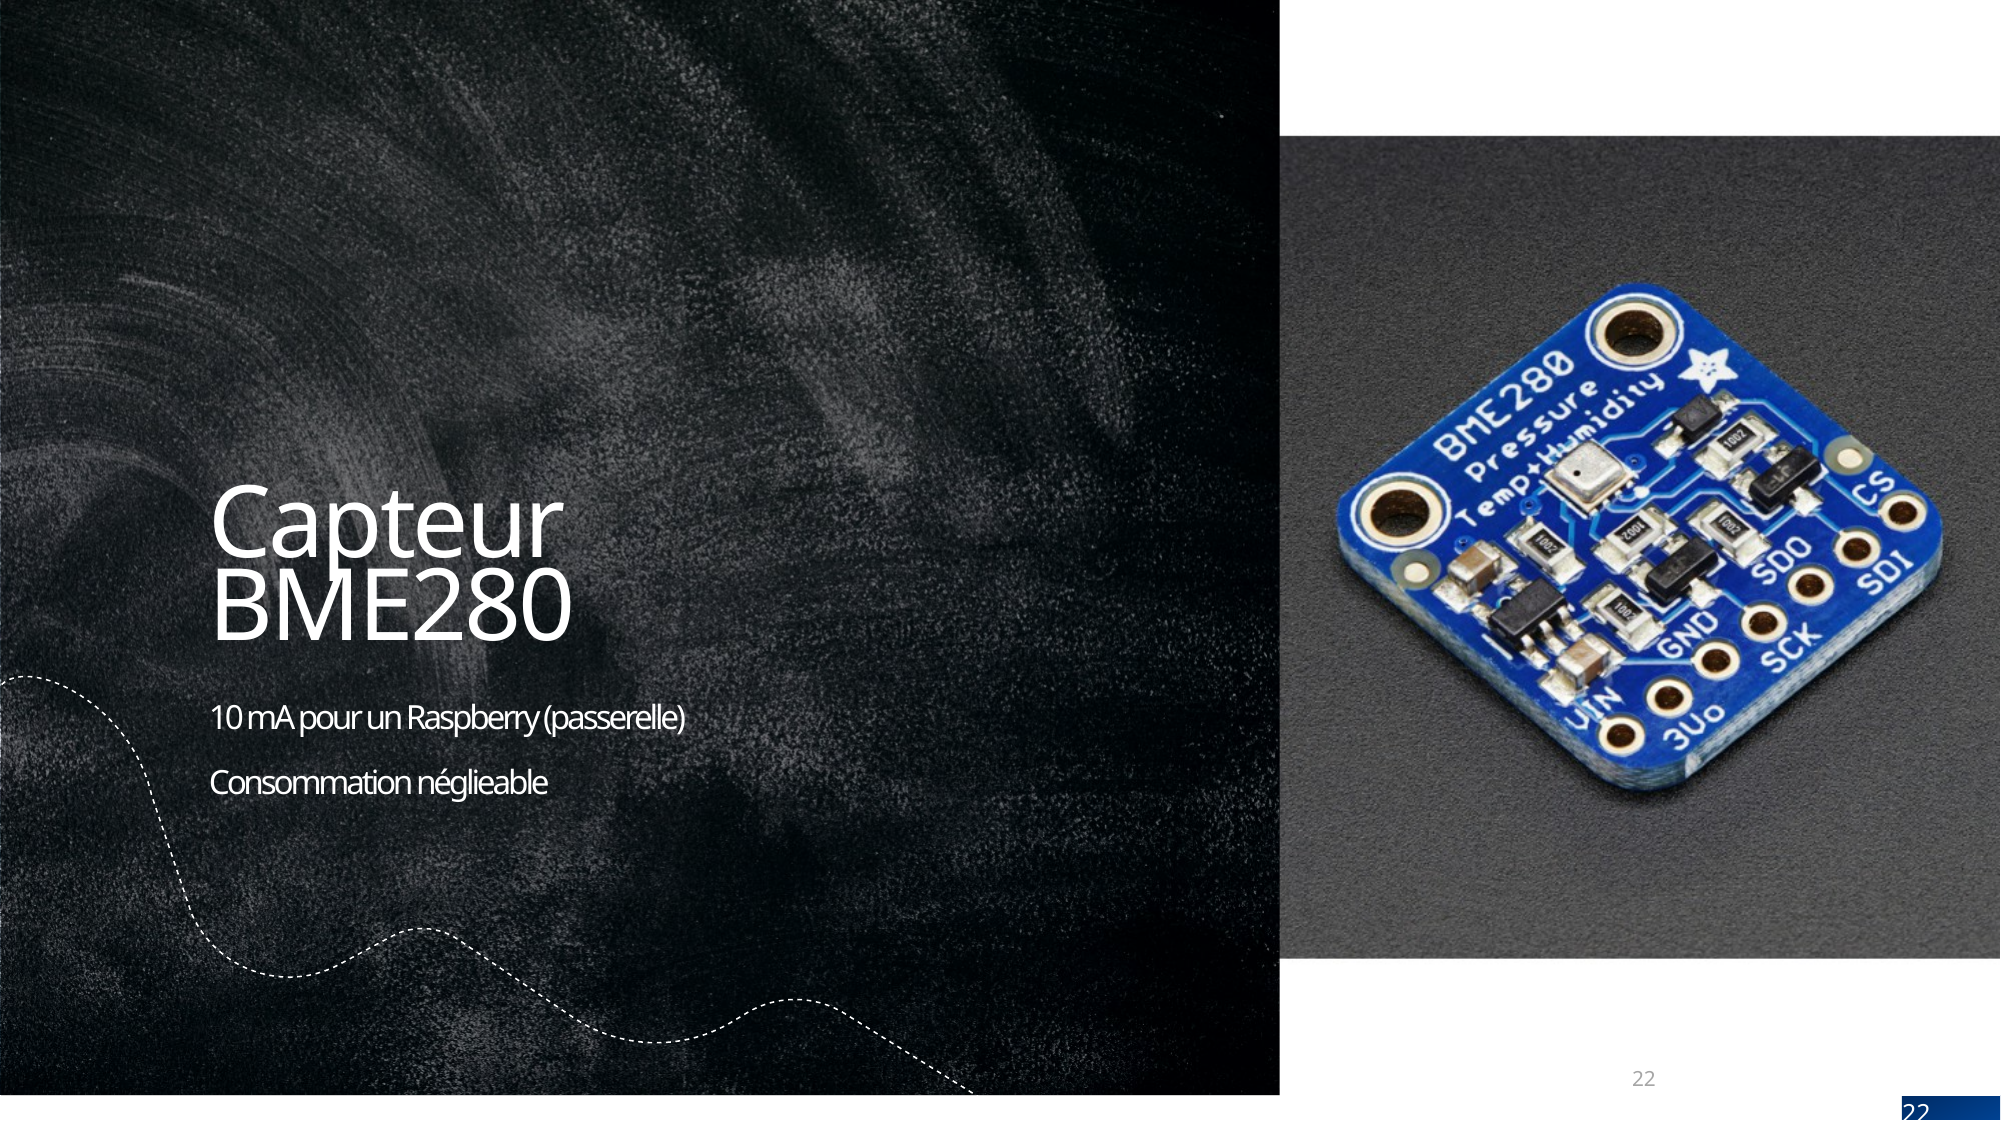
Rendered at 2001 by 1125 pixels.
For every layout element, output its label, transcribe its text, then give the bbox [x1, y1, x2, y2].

picture [1279, 0, 2000, 1096]
title Capteur BME280 [208, 407, 826, 661]
text_box [1901, 1096, 2000, 1120]
text_box [1632, 1067, 1910, 1093]
subtitle 10 mA pour un Raspberry (passerelle) Consommation néglieable [208, 692, 826, 811]
